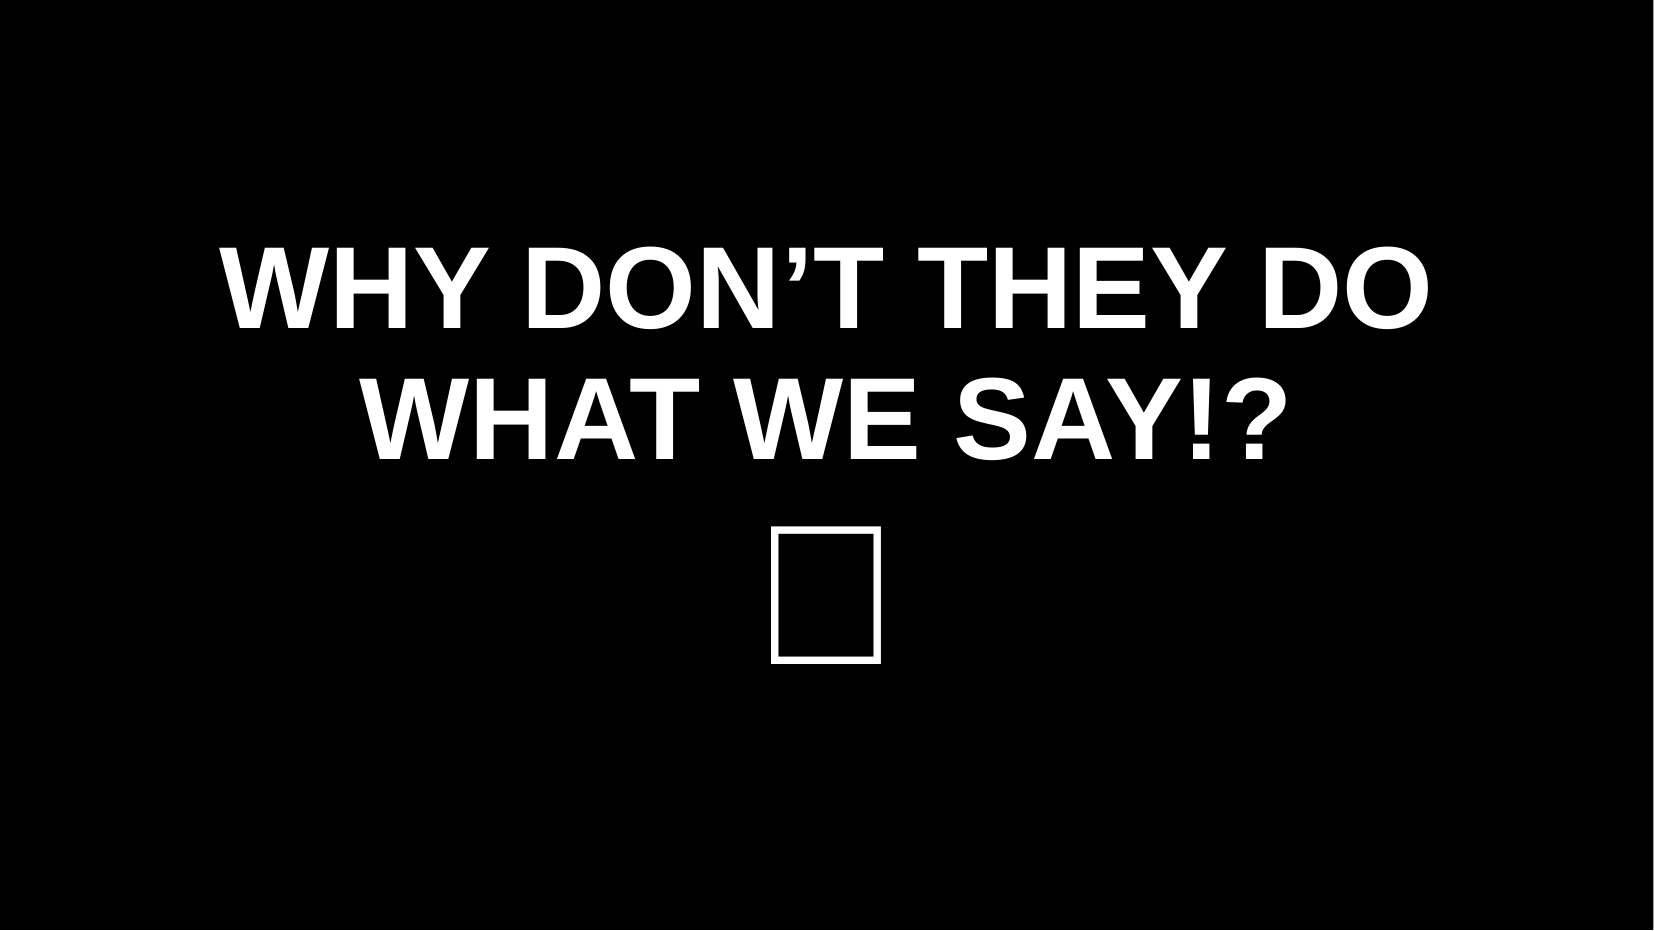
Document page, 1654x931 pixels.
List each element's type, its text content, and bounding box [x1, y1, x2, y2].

subtitle WHY DON’T THEY DO WHAT WE SAY!? 😤 [82, 0, 1571, 931]
